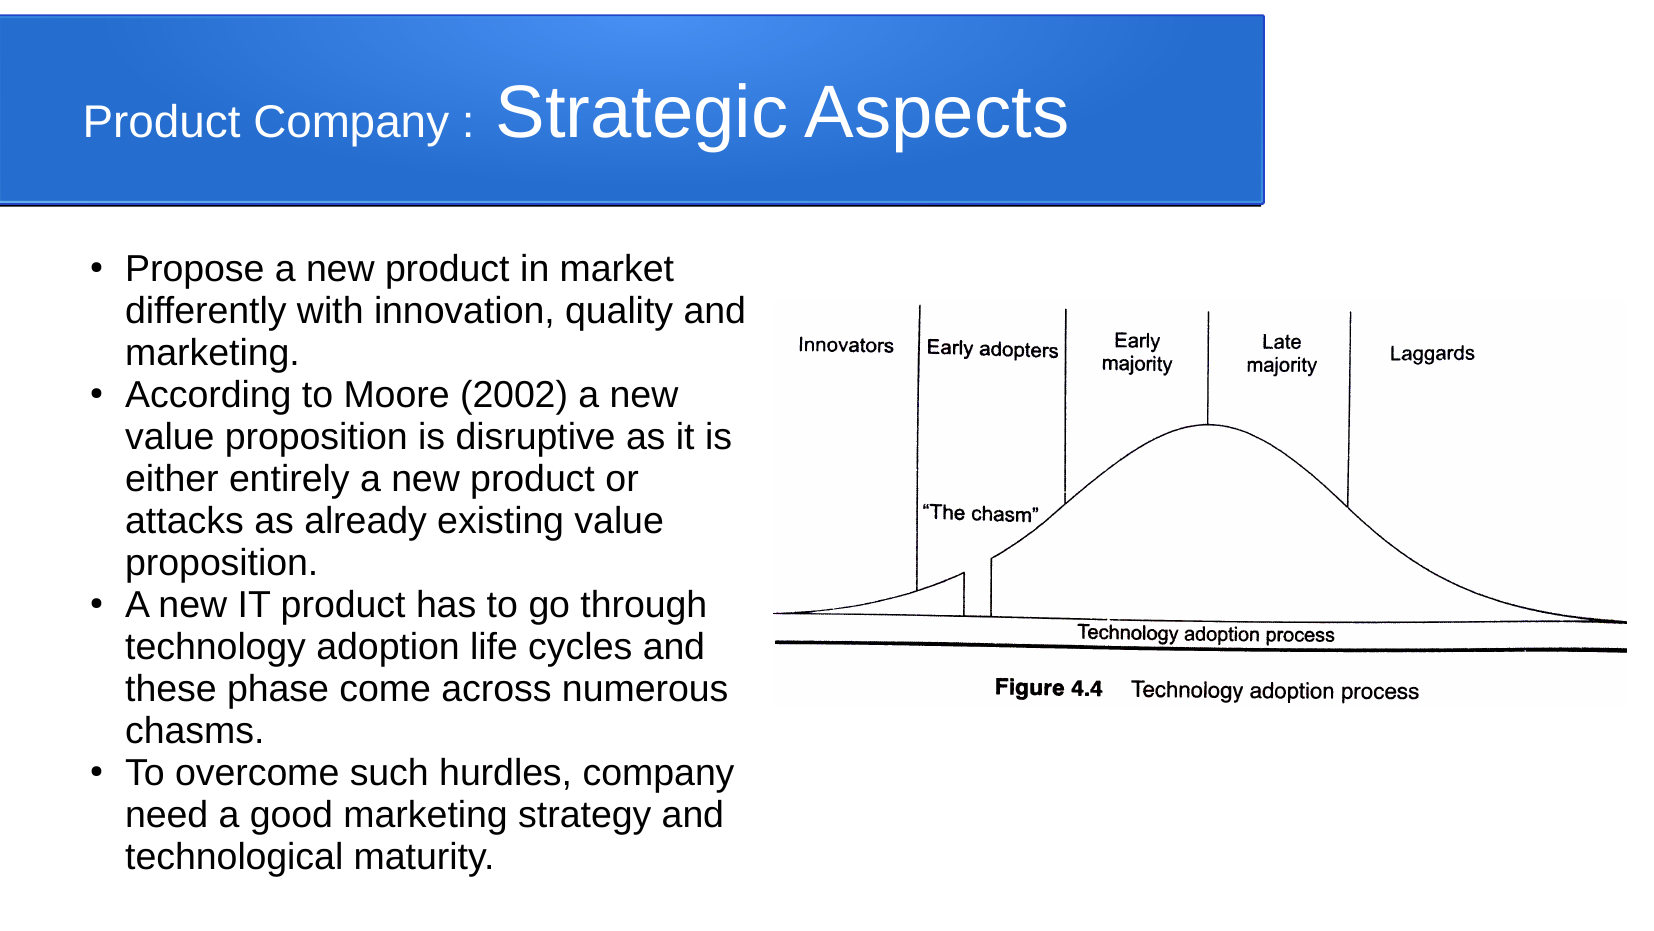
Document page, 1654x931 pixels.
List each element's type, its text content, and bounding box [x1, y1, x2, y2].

text_box Propose a new product in market differently with innovation, quality and marketing. According to Moore (2002) a new value proposition is disruptive as it is either entirely a new product or attacks as already existing value proposition. A new IT product has to go through technology adoption life cycles and these phase come across numerous chasms. To overcome such hurdles, company need a good marketing strategy and technological maturity. [75, 240, 781, 784]
picture [781, 300, 1627, 706]
title Product Company : Strategic Aspects [82, 35, 1235, 189]
